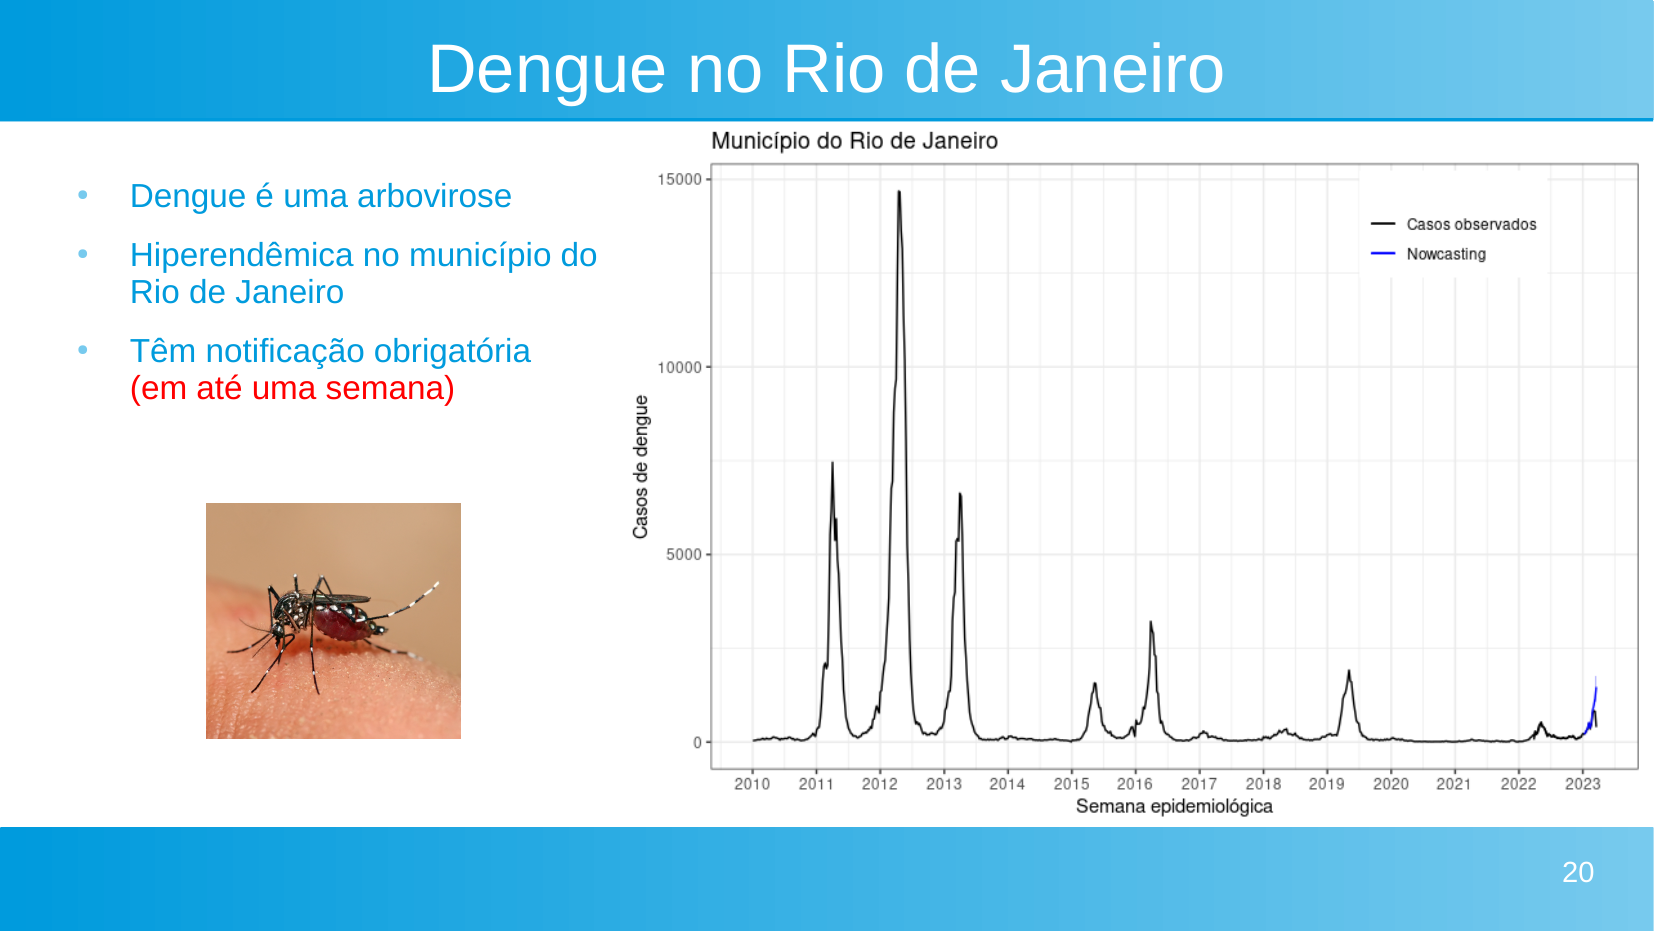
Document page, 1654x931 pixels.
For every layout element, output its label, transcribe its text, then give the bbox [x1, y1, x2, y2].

picture [624, 123, 1648, 827]
list Dengue é uma arbovirose Hiperendêmica no município do Rio de Janeiro Têm notificação obrigatória (em até uma semana) [59, 177, 624, 768]
title Dengue no Rio de Janeiro [59, 29, 1595, 108]
picture [206, 503, 461, 739]
